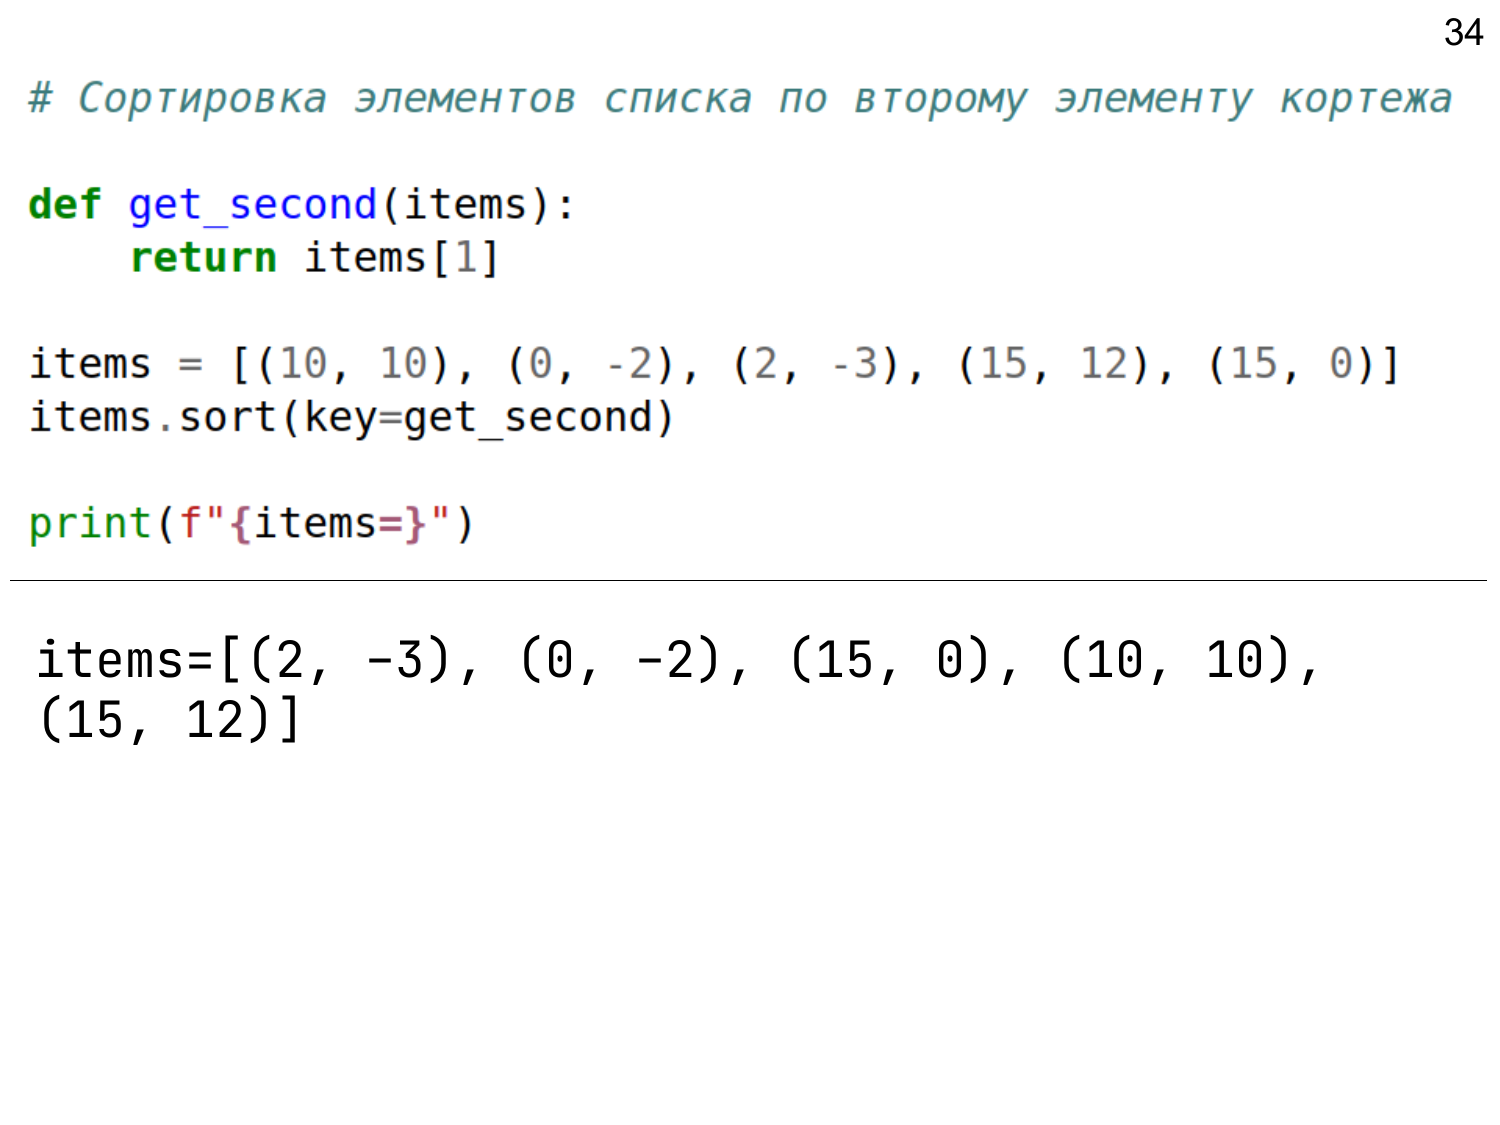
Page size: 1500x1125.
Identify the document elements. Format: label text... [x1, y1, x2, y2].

text_box items=[(2, -3), (0, -2), (15, 0), (10, 10), (15, 12)] [35, 620, 1458, 1088]
picture [16, 64, 1467, 561]
